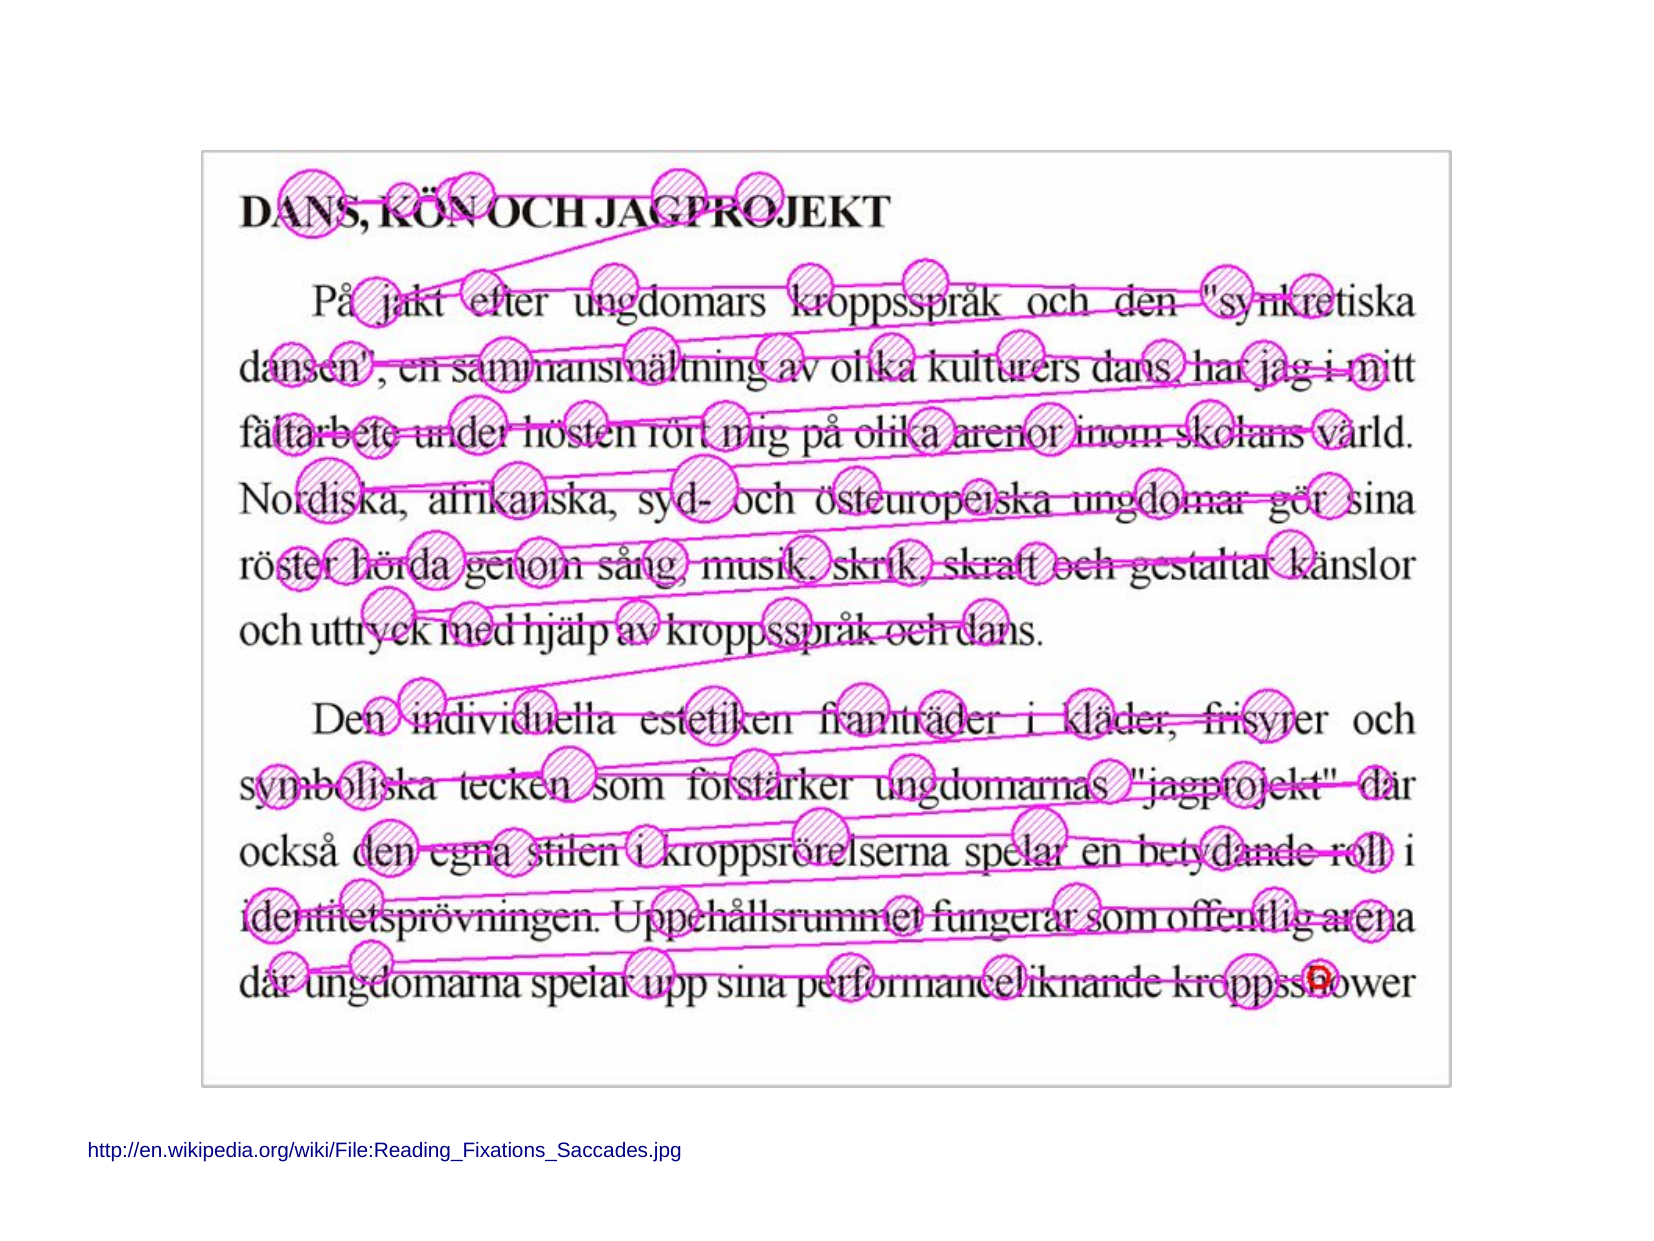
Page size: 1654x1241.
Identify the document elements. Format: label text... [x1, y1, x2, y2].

picture [201, 150, 1452, 1088]
text_box http://en.wikipedia.org/wiki/File:Reading_Fixations_Saccades.jpg [72, 1131, 697, 1170]
